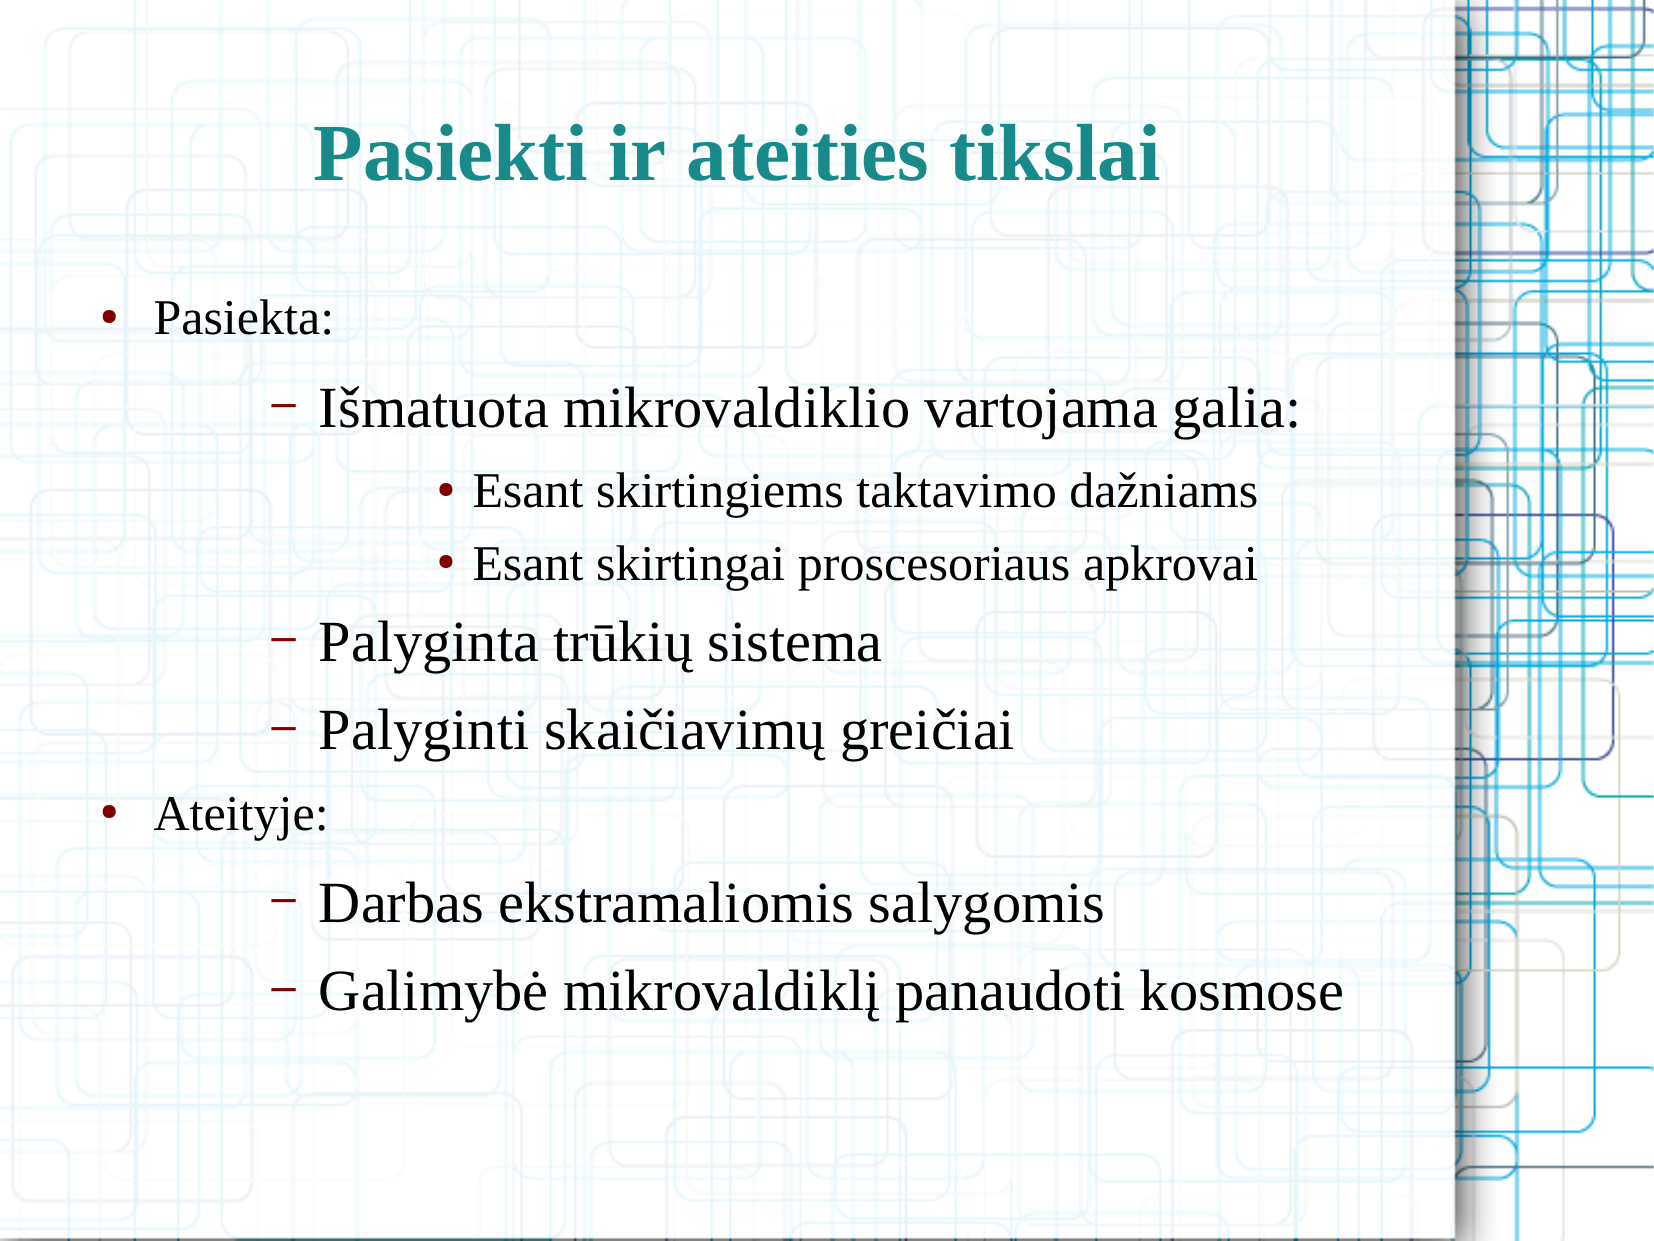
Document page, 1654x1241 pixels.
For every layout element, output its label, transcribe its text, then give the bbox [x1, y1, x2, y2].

picture [0, 0, 1654, 1241]
list Pasiekta: Išmatuota mikrovaldiklio vartojama galia: Esant skirtingiems taktavimo dažniams Esant skirtingai proscesoriaus apkrovai Palyginta trūkių sistema Palyginti skaičiavimų greičiai Ateityje: Darbas ekstramaliomis salygomis Galimybė mikrovaldiklį panaudoti kosmose [82, 290, 1418, 1024]
title Pasiekti ir ateities tikslai [59, 49, 1418, 257]
